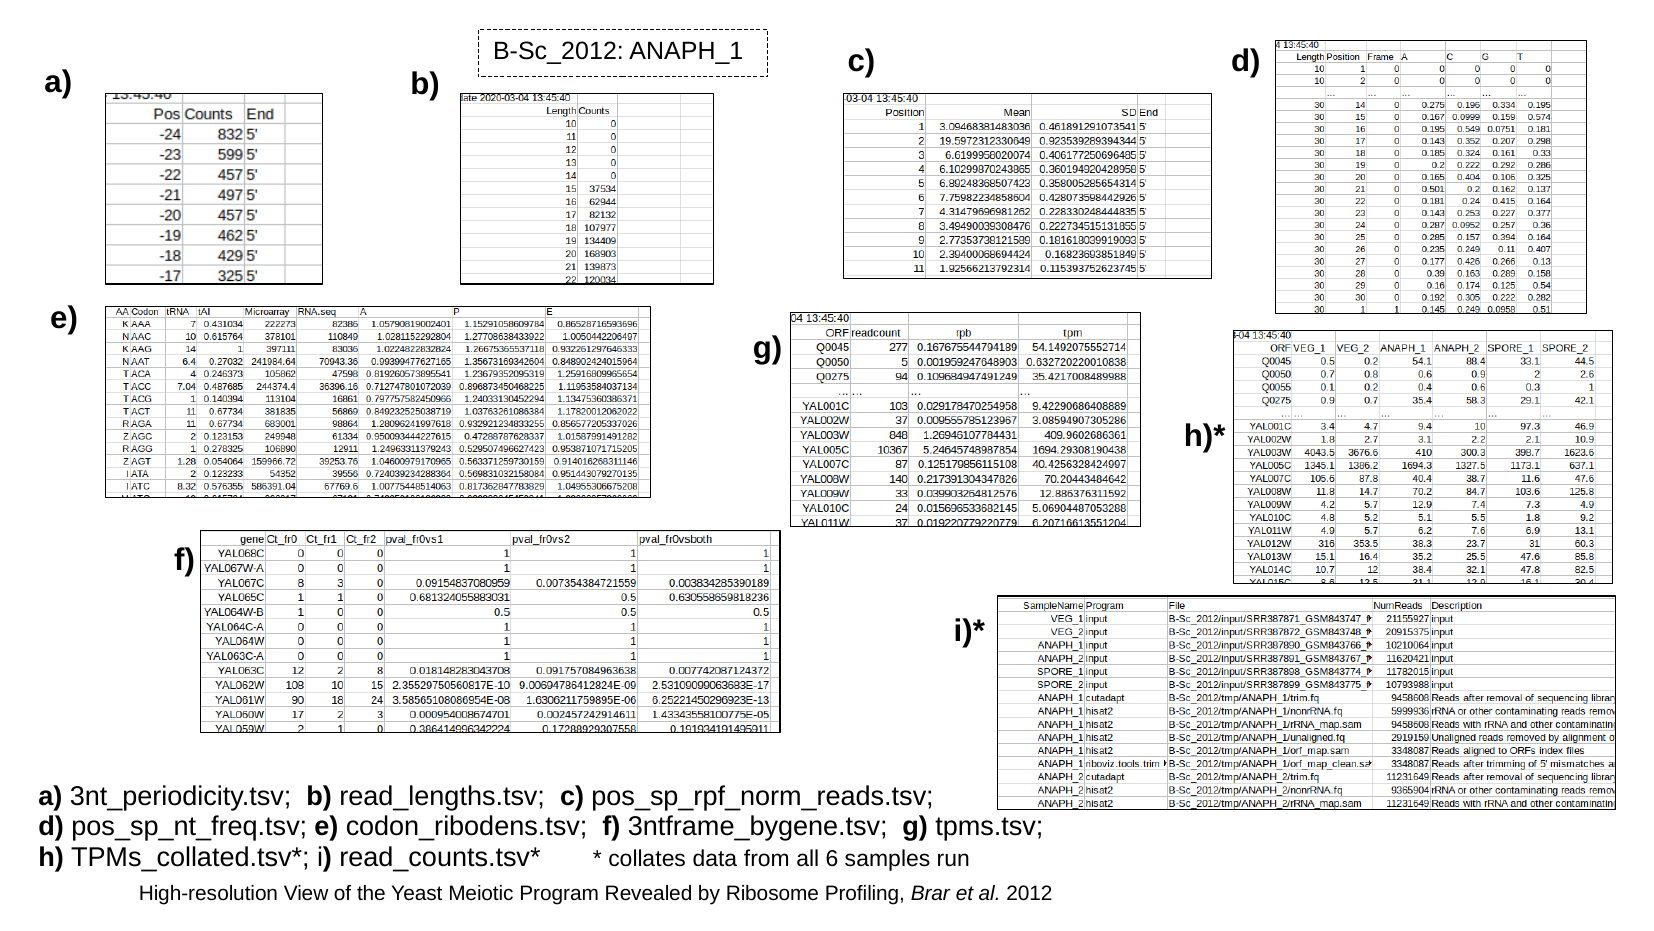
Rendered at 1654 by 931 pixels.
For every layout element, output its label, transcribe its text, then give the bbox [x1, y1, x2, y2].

text_box a) 3nt_periodicity.tsv; b) read_lengths.tsv; c) pos_sp_rpf_norm_reads.tsv; d) pos_sp_nt_freq.tsv; e) codon_ribodens.tsv; f) 3ntframe_bygene.tsv; g) tpms.tsv; h) TPMs_collated.tsv*; i) read_counts.tsv* * collates data from all 6 samples run [23, 773, 1406, 880]
picture [1275, 41, 1587, 313]
text_box a) [29, 56, 101, 107]
text_box e) [35, 293, 107, 343]
text_box High-resolution View of the Yeast Meiotic Program Revealed by Ribosome Profiling, Brar et al. 2012 [124, 874, 1589, 913]
picture [844, 94, 1211, 278]
text_box f) [159, 535, 200, 585]
text_box d) [1216, 35, 1288, 86]
text_box B-Sc_2012: ANAPH_1 [478, 29, 768, 77]
picture [106, 94, 323, 284]
text_box g) [738, 322, 790, 373]
picture [998, 596, 1615, 810]
text_box c) [832, 35, 904, 86]
picture [1234, 330, 1613, 583]
picture [791, 312, 1140, 526]
text_box i)* [938, 605, 997, 656]
text_box h)* [1169, 411, 1233, 496]
picture [460, 94, 713, 284]
picture [106, 307, 650, 497]
text_box b) [395, 59, 461, 109]
picture [200, 531, 780, 733]
